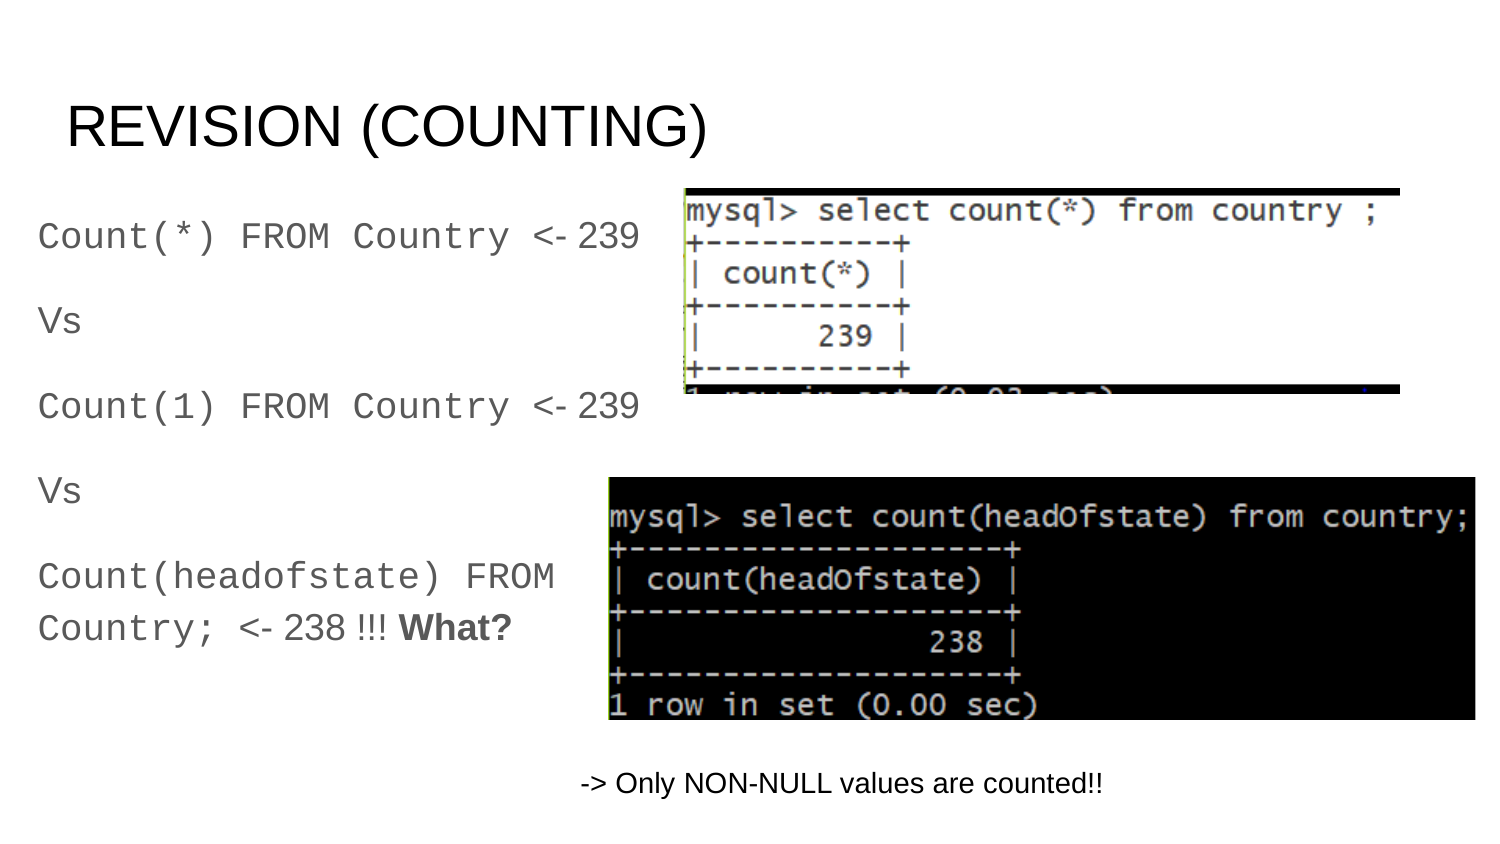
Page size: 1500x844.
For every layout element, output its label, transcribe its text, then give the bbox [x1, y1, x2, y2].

picture [683, 188, 1400, 394]
text_box -> Only NON-NULL values are counted!! [565, 749, 1449, 813]
picture [608, 461, 1476, 720]
title REVISION (COUNTING) [51, 72, 1449, 167]
list Count(*) FROM Country <- 239 Vs Count(1) FROM Country <- 239 Vs Count(headofstate) FROM Country; <- 238 !!! What? [22, 189, 670, 750]
